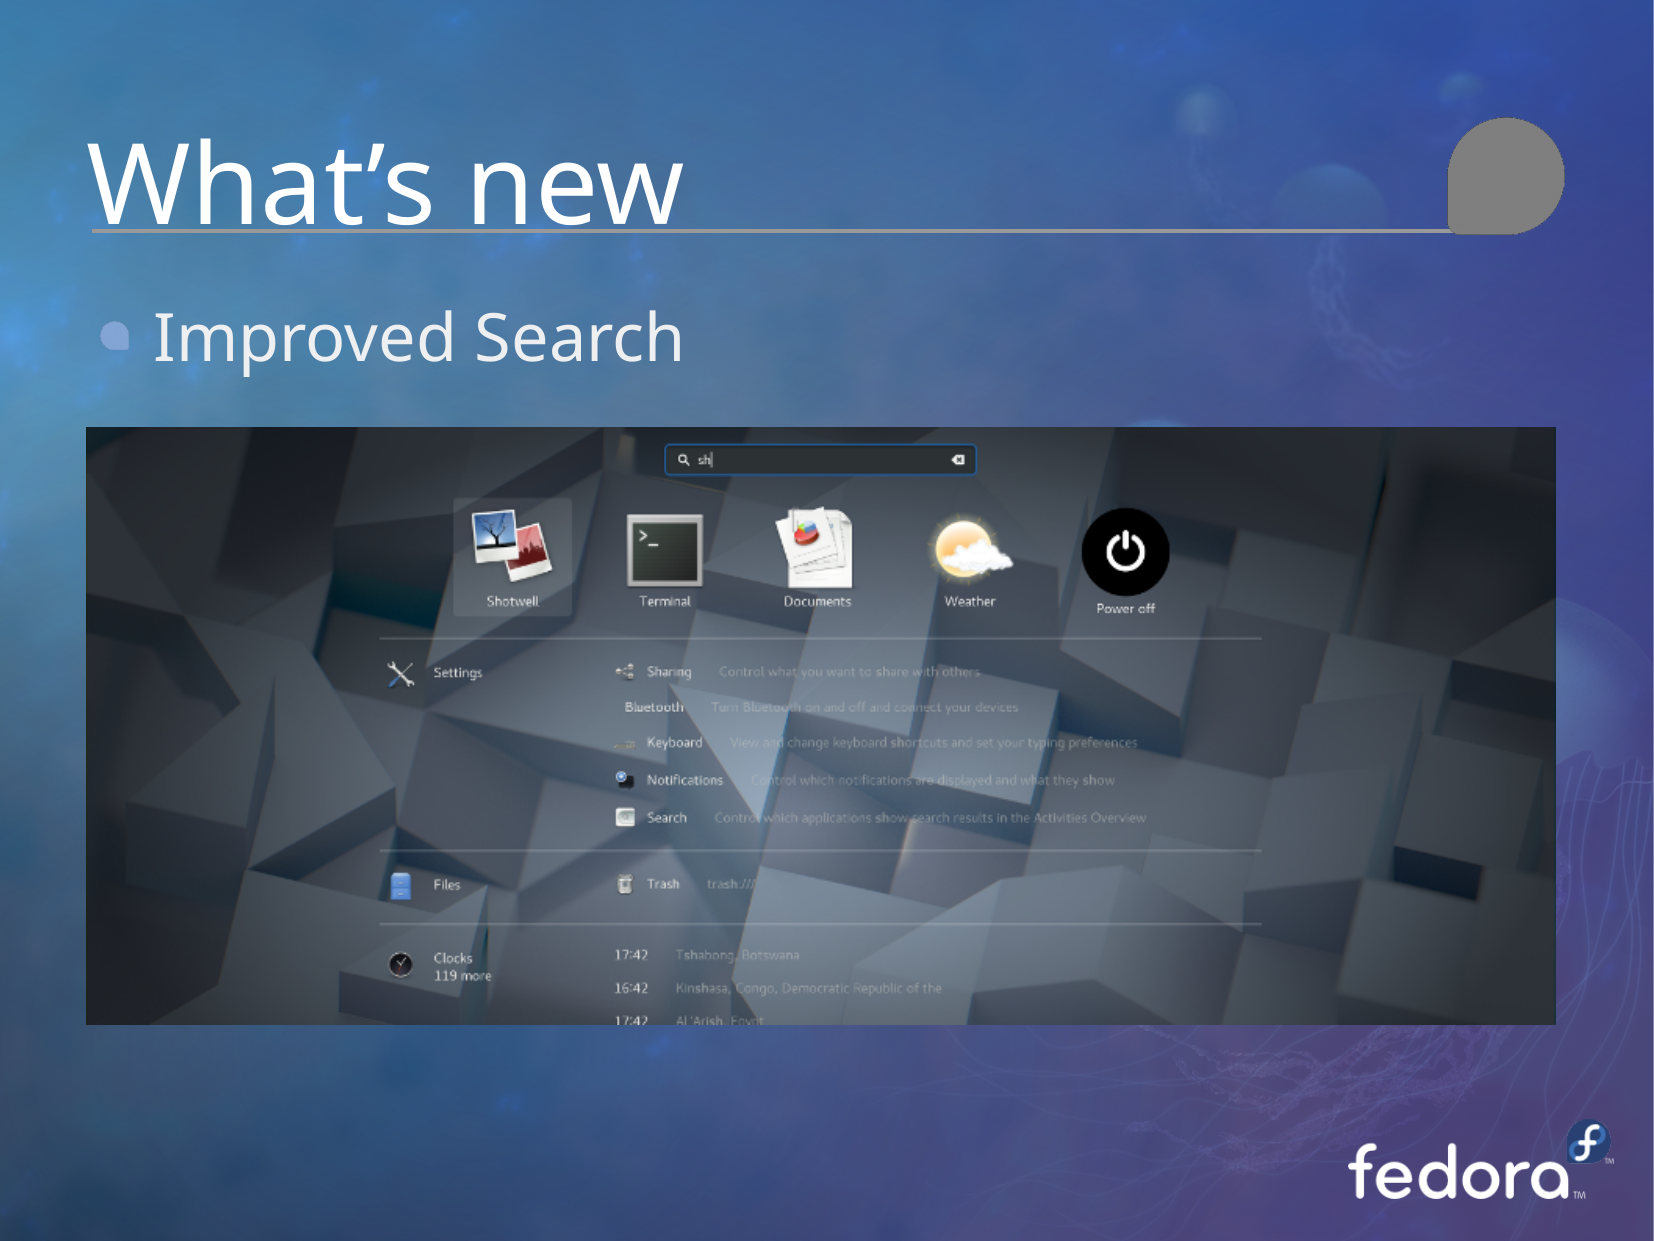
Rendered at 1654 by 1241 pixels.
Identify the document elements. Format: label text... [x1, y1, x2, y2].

title What’s new [86, 112, 1575, 249]
picture [0, 0, 1654, 1241]
list Improved Search [82, 290, 1571, 1010]
